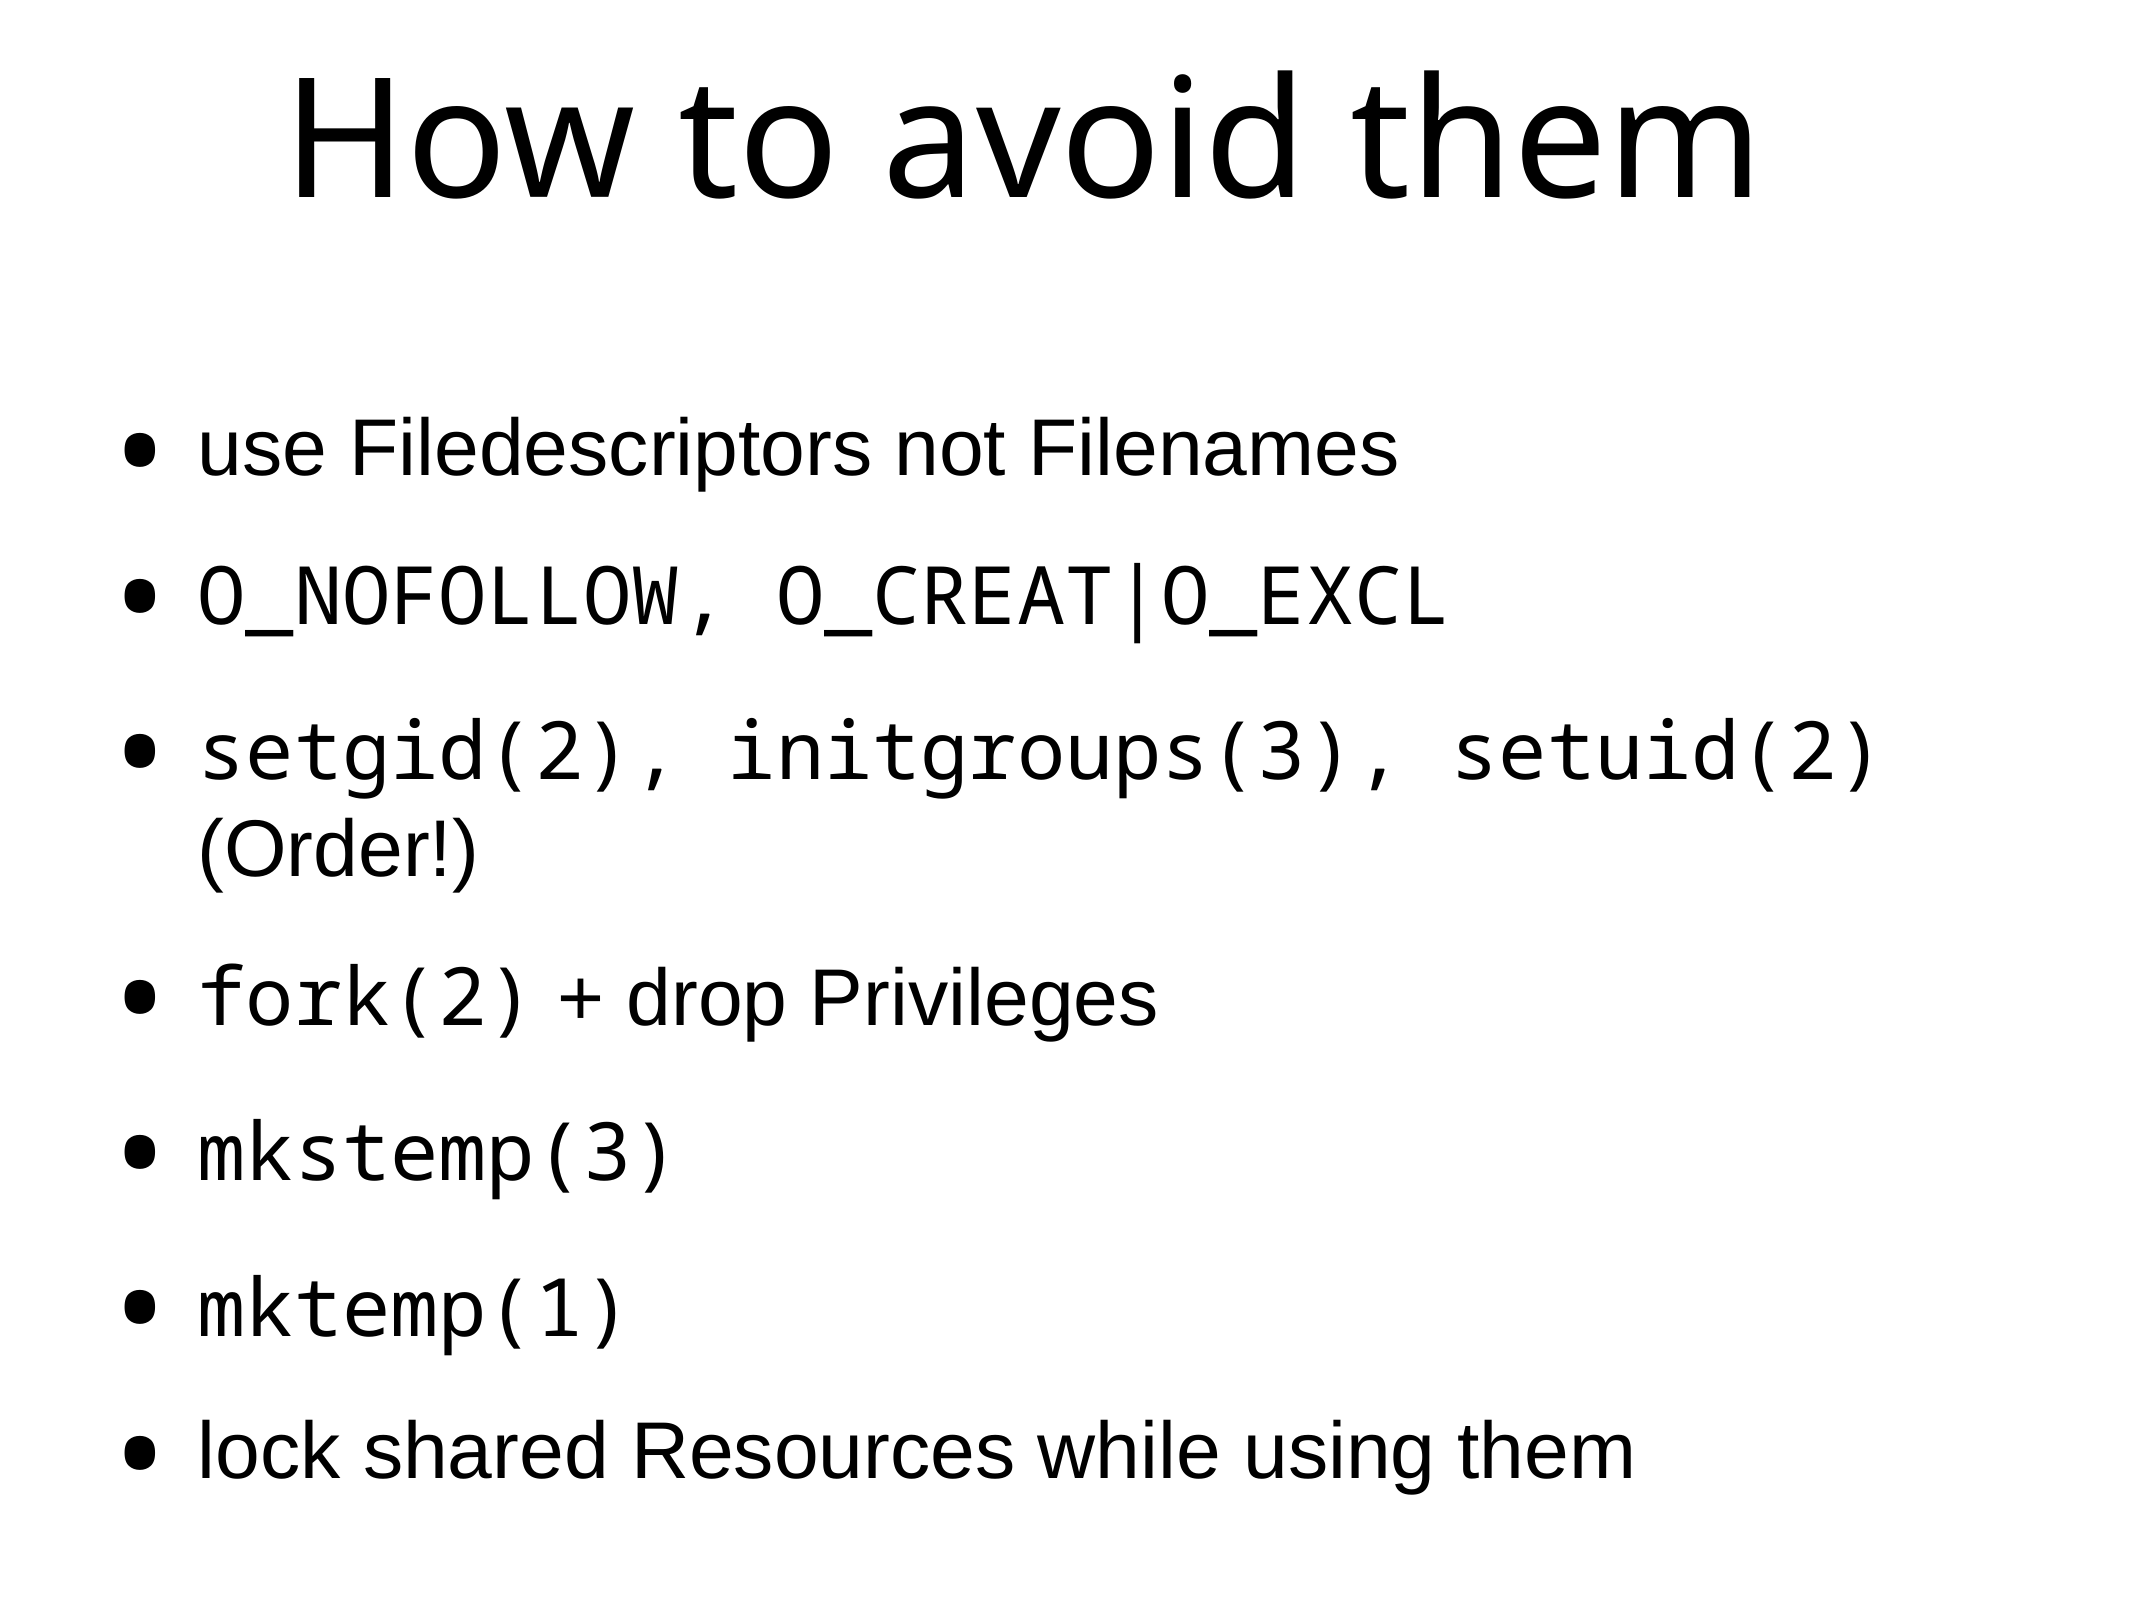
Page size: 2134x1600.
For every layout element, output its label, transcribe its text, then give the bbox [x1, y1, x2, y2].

title How to avoid them [98, 0, 1949, 266]
list use Filedescriptors not Filenames O_NOFOLLOW, O_CREAT|O_EXCL setgid(2), initgroups(3), setuid(2) (Order!) fork(2) + drop Privileges mkstemp(3) mktemp(1) lock shared Resources while using them [59, 389, 2067, 1509]
